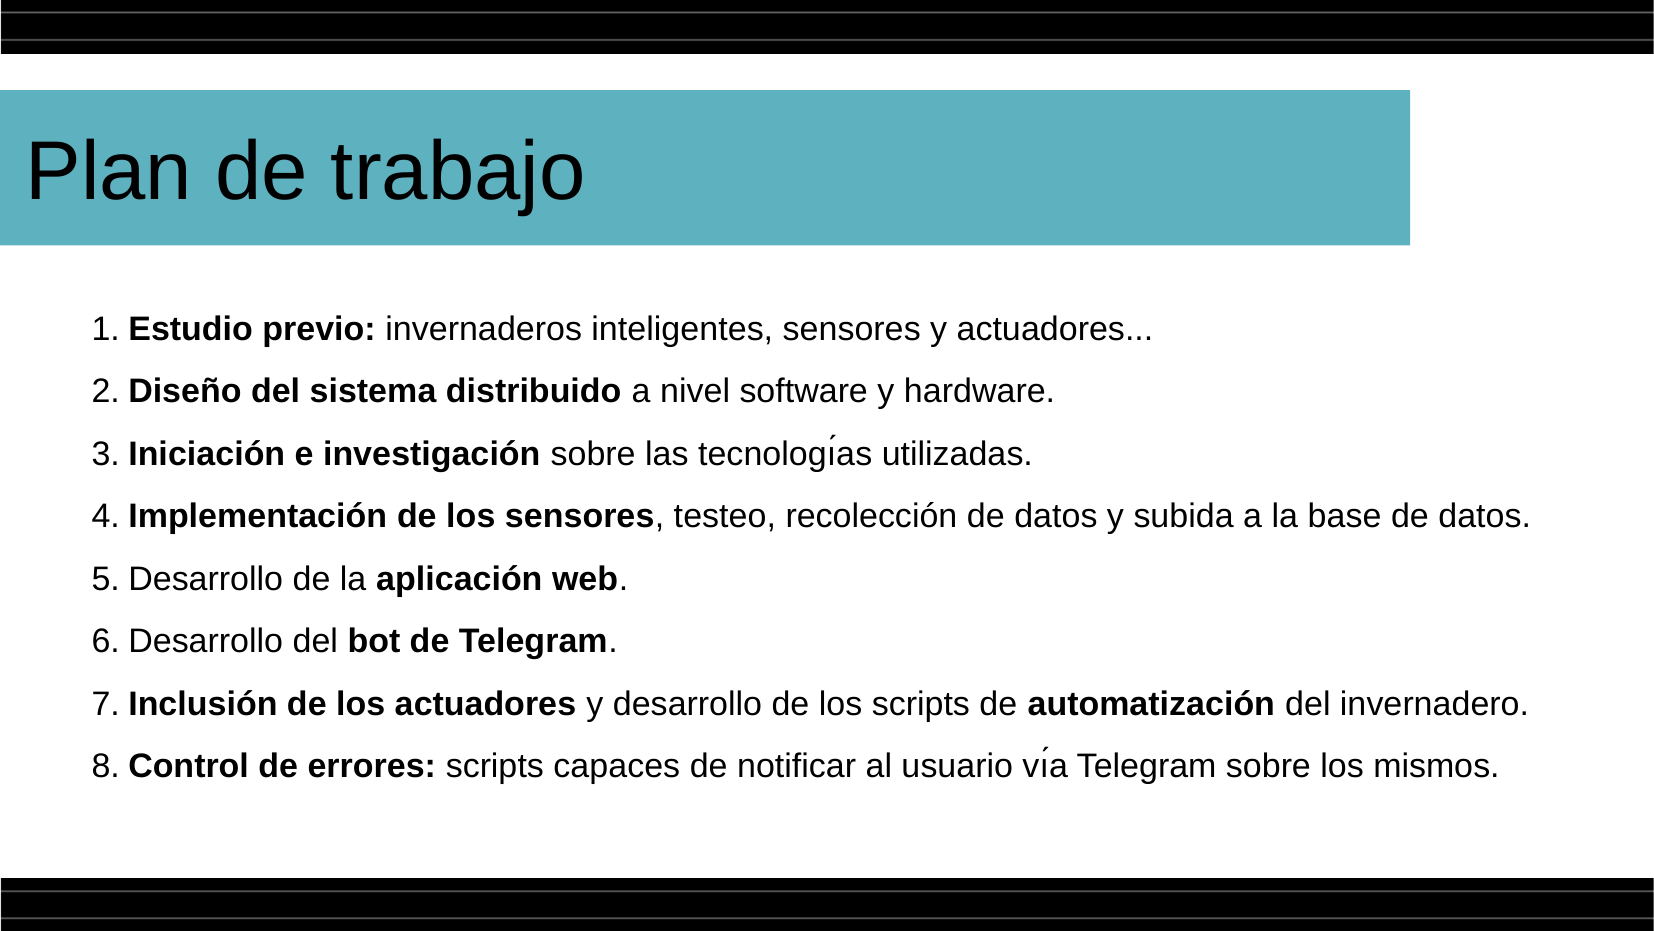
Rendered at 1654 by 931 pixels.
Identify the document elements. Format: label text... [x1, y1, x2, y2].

picture [0, 0, 1654, 54]
picture [0, 878, 1654, 931]
title Plan de trabajo [0, 90, 1411, 246]
list Estudio previo: invernaderos inteligentes, sensores y actuadores... Diseño del sistema distribuido a nivel software y hardware. Iniciación e investigación sobre las tecnologı́as utilizadas. Implementación de los sensores, testeo, recolección de datos y subida a la base de datos. Desarrollo de la aplicación web. Desarrollo del bot de Telegram. Inclusión de los actuadores y desarrollo de los scripts de automatización del invernadero. Control de errores: scripts capaces de notificar al usuario vı́a Telegram sobre los mismos. [82, 309, 1605, 796]
